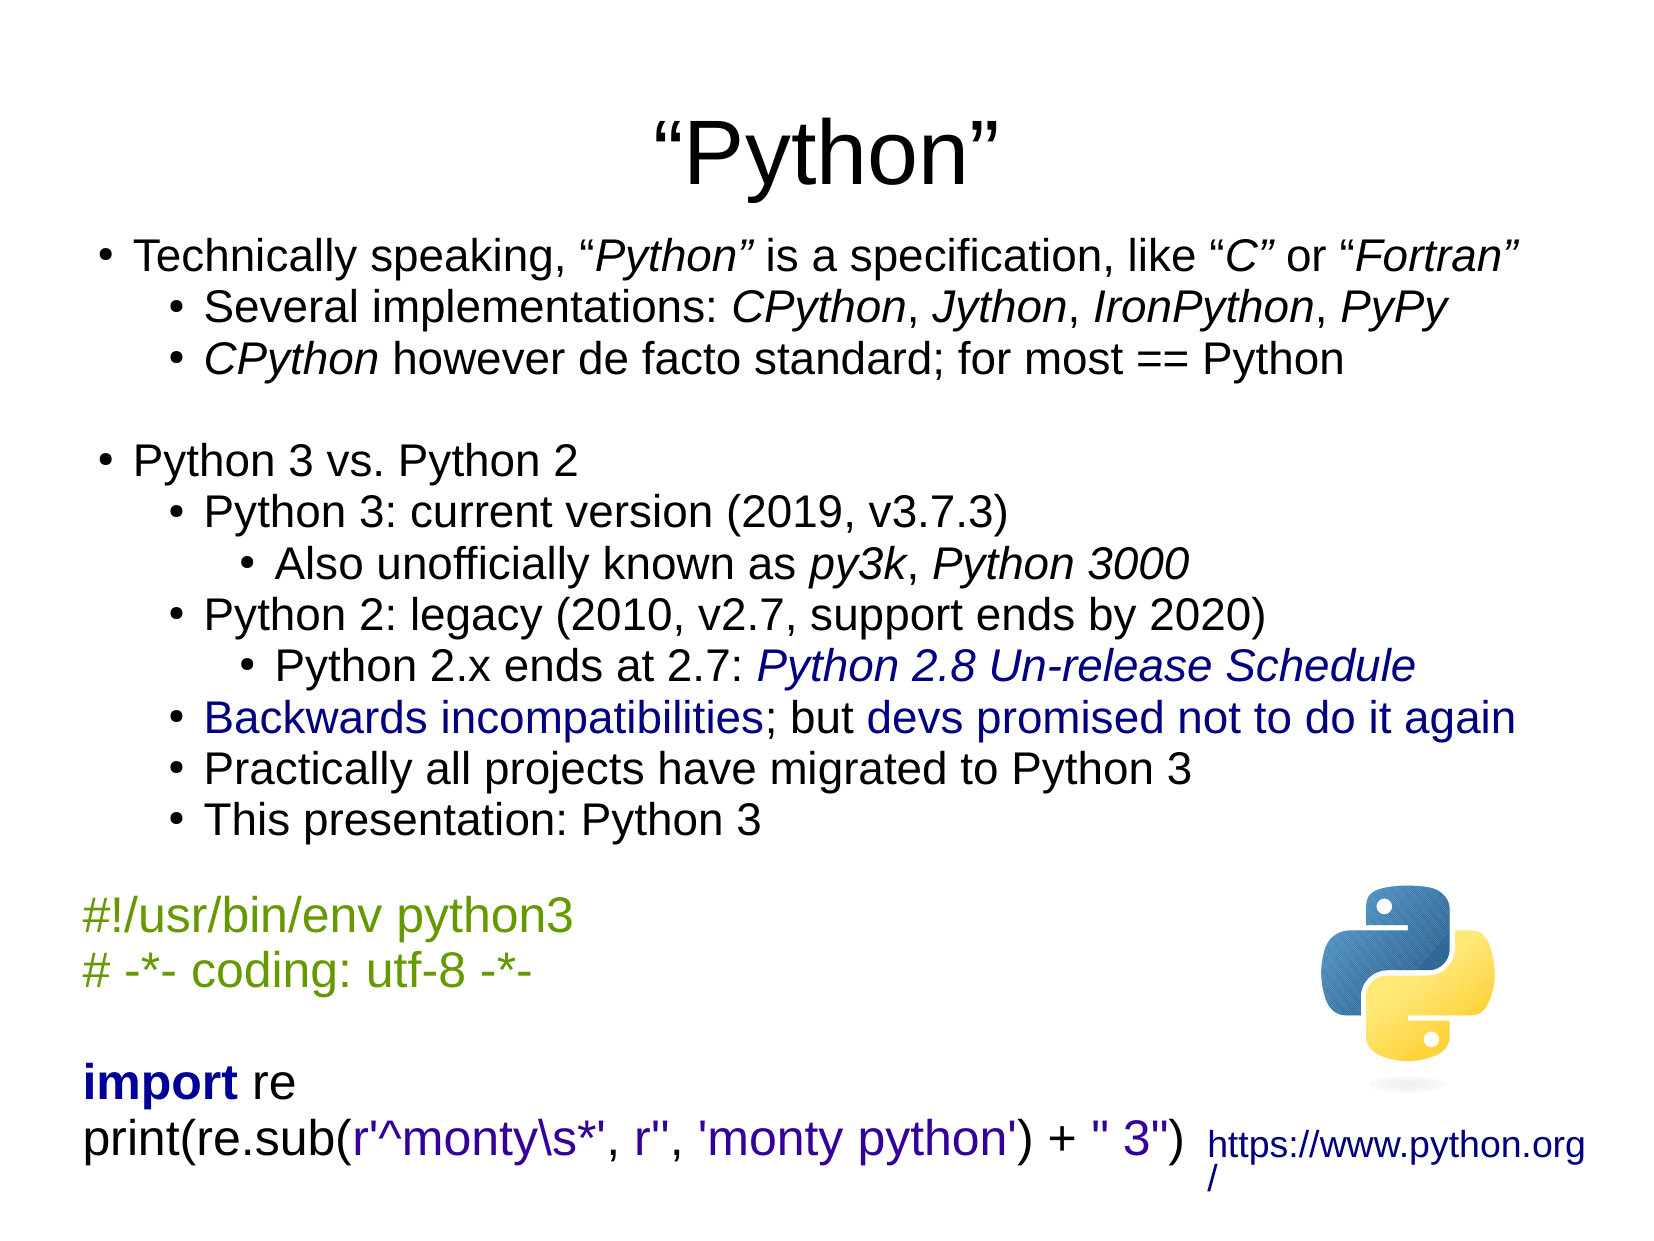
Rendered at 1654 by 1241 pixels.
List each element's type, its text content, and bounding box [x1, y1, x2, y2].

text_box https://www.python.org/ [1201, 1116, 1612, 1174]
text_box Technically speaking, “Python” is a specification, like “C” or “Fortran” Several implementations: CPython, Jython, IronPython, PyPy CPython however de facto standard; for most == Python Python 3 vs. Python 2 Python 3: current version (2019, v3.7.3) Also unofficially known as py3k, Python 3000 Python 2: legacy (2010, v2.7, support ends by 2020) Python 2.x ends at 2.7: Python 2.8 Un-release Schedule Backwards incompatibilities; but devs promised not to do it again Practically all projects have migrated to Python 3 This presentation: Python 3 [82, 222, 1561, 853]
text_box #!/usr/bin/env python3 # -*- coding: utf-8 -*- import re print(re.sub(r'^monty\s*', r'', 'monty python') + " 3") [67, 879, 1201, 1233]
title “Python” [82, 49, 1571, 257]
picture [1321, 885, 1507, 1111]
